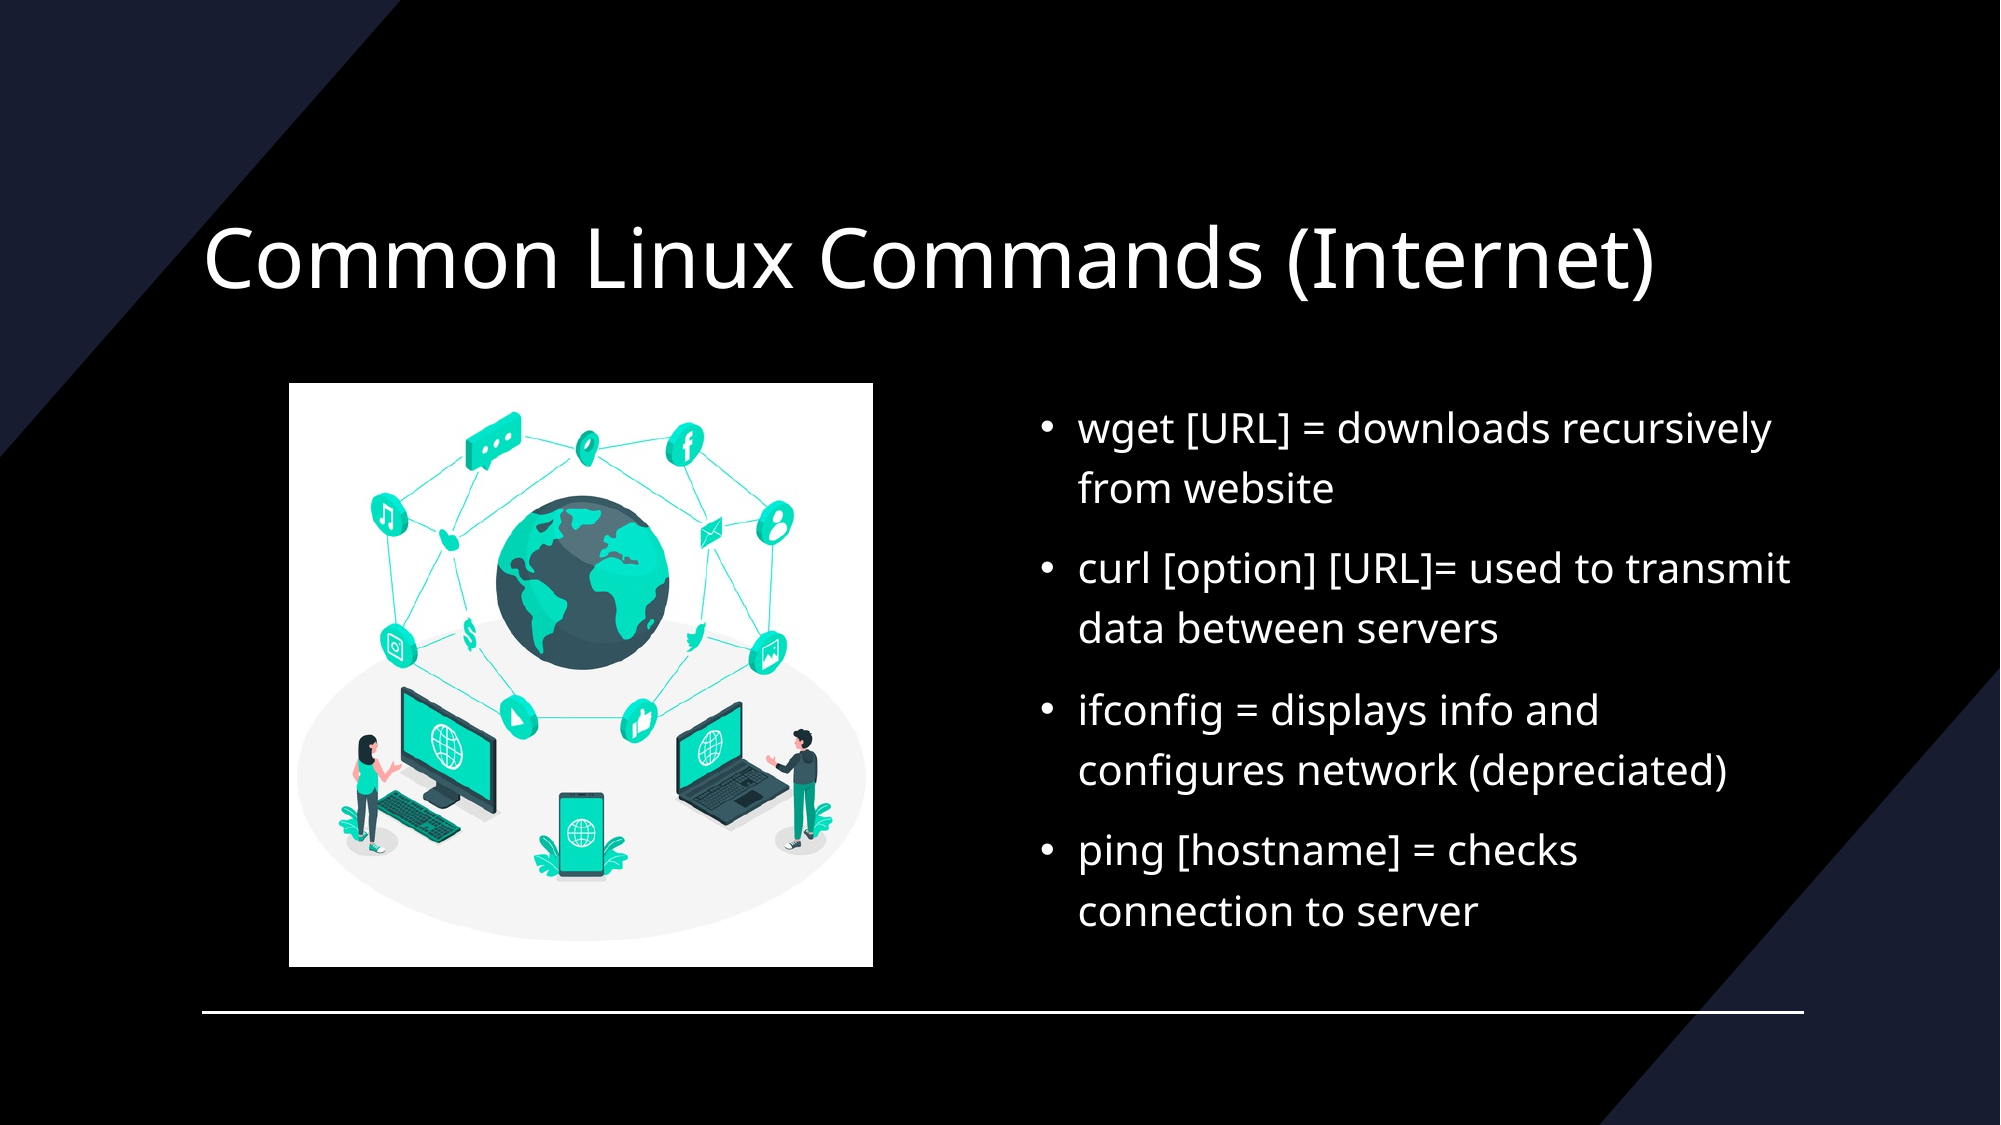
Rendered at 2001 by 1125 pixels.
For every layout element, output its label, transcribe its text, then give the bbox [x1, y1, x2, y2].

title Common Linux Commands (Internet) [187, 143, 1813, 367]
list wget [URL] = downloads recursively from website curl [option] [URL]= used to transmit data between servers ifconfig = displays info and configures network (depreciated) ping [hostname] = checks connection to server [1025, 383, 1813, 967]
picture [289, 383, 873, 967]
